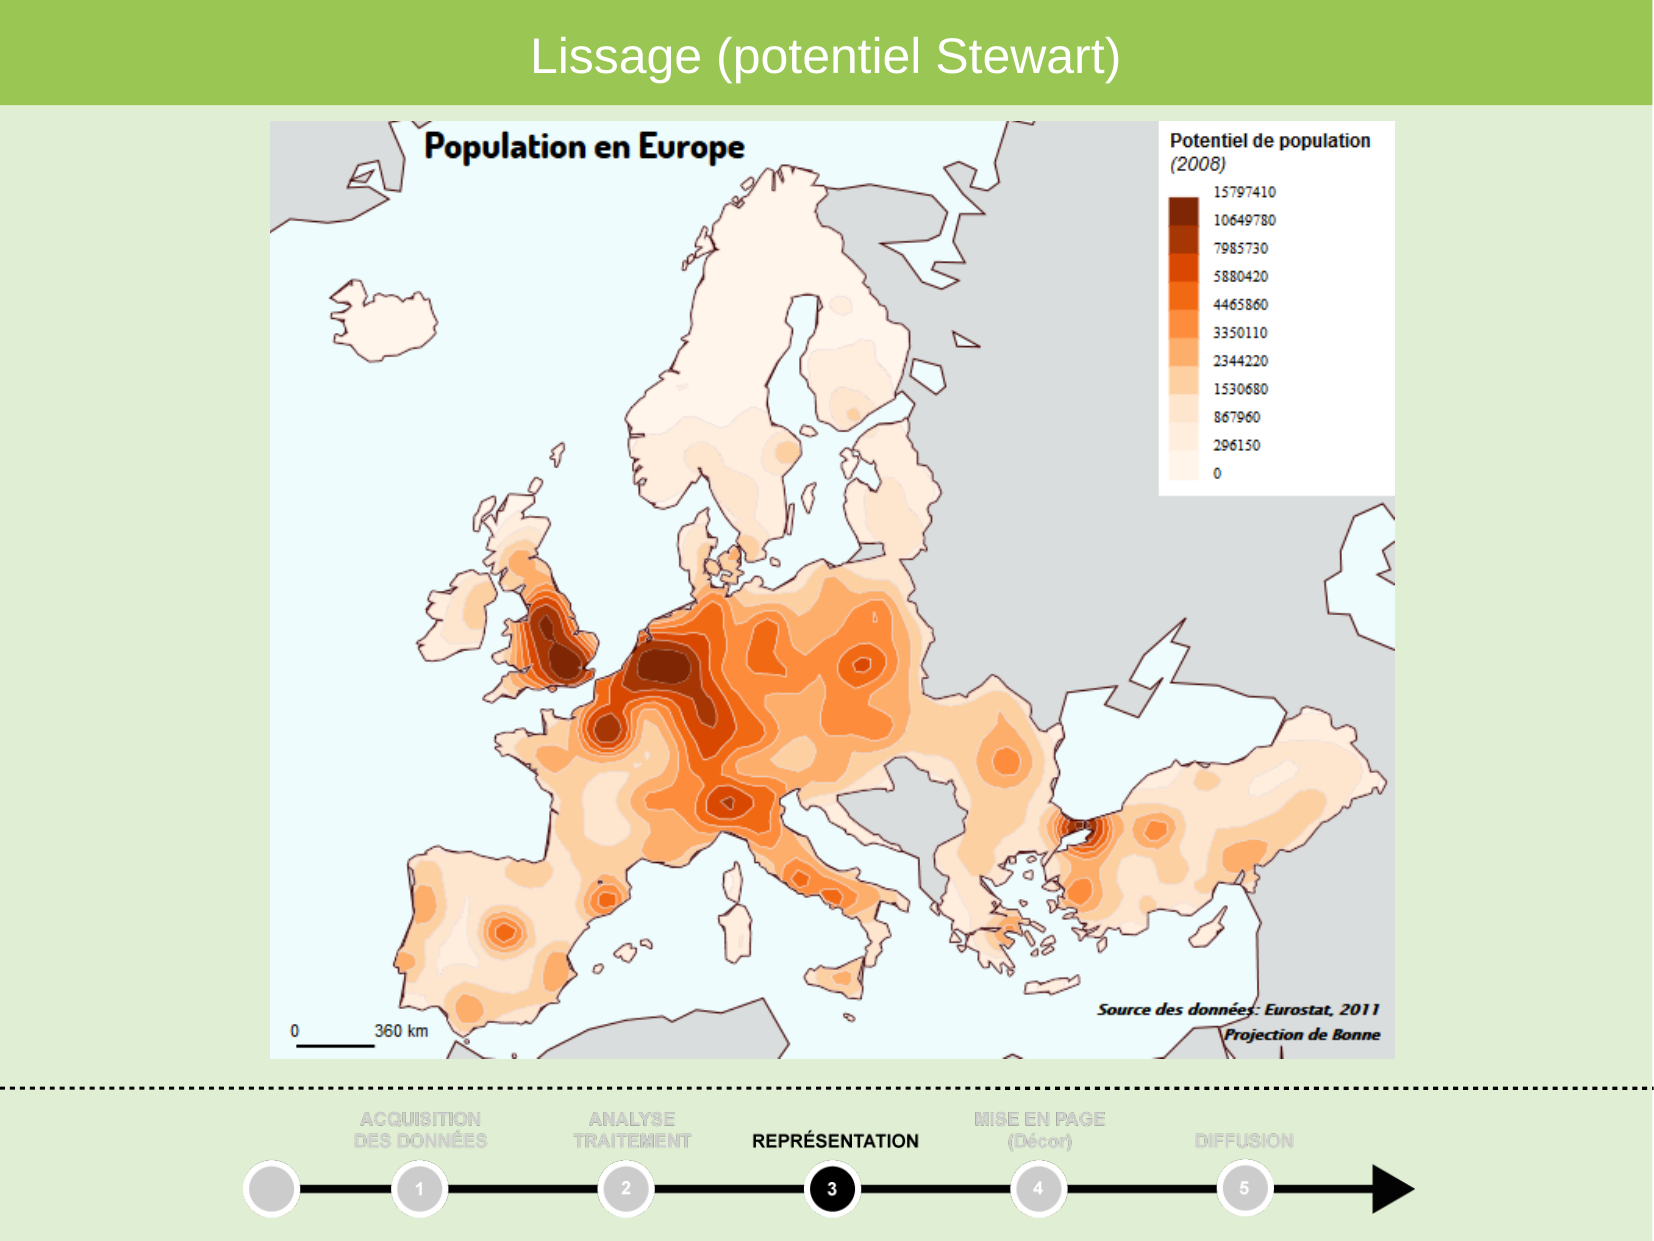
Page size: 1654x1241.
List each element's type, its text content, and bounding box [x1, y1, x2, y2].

picture [270, 121, 1395, 1059]
text_box Lissage (potentiel Stewart) [82, 19, 1570, 88]
picture [243, 1109, 1415, 1218]
